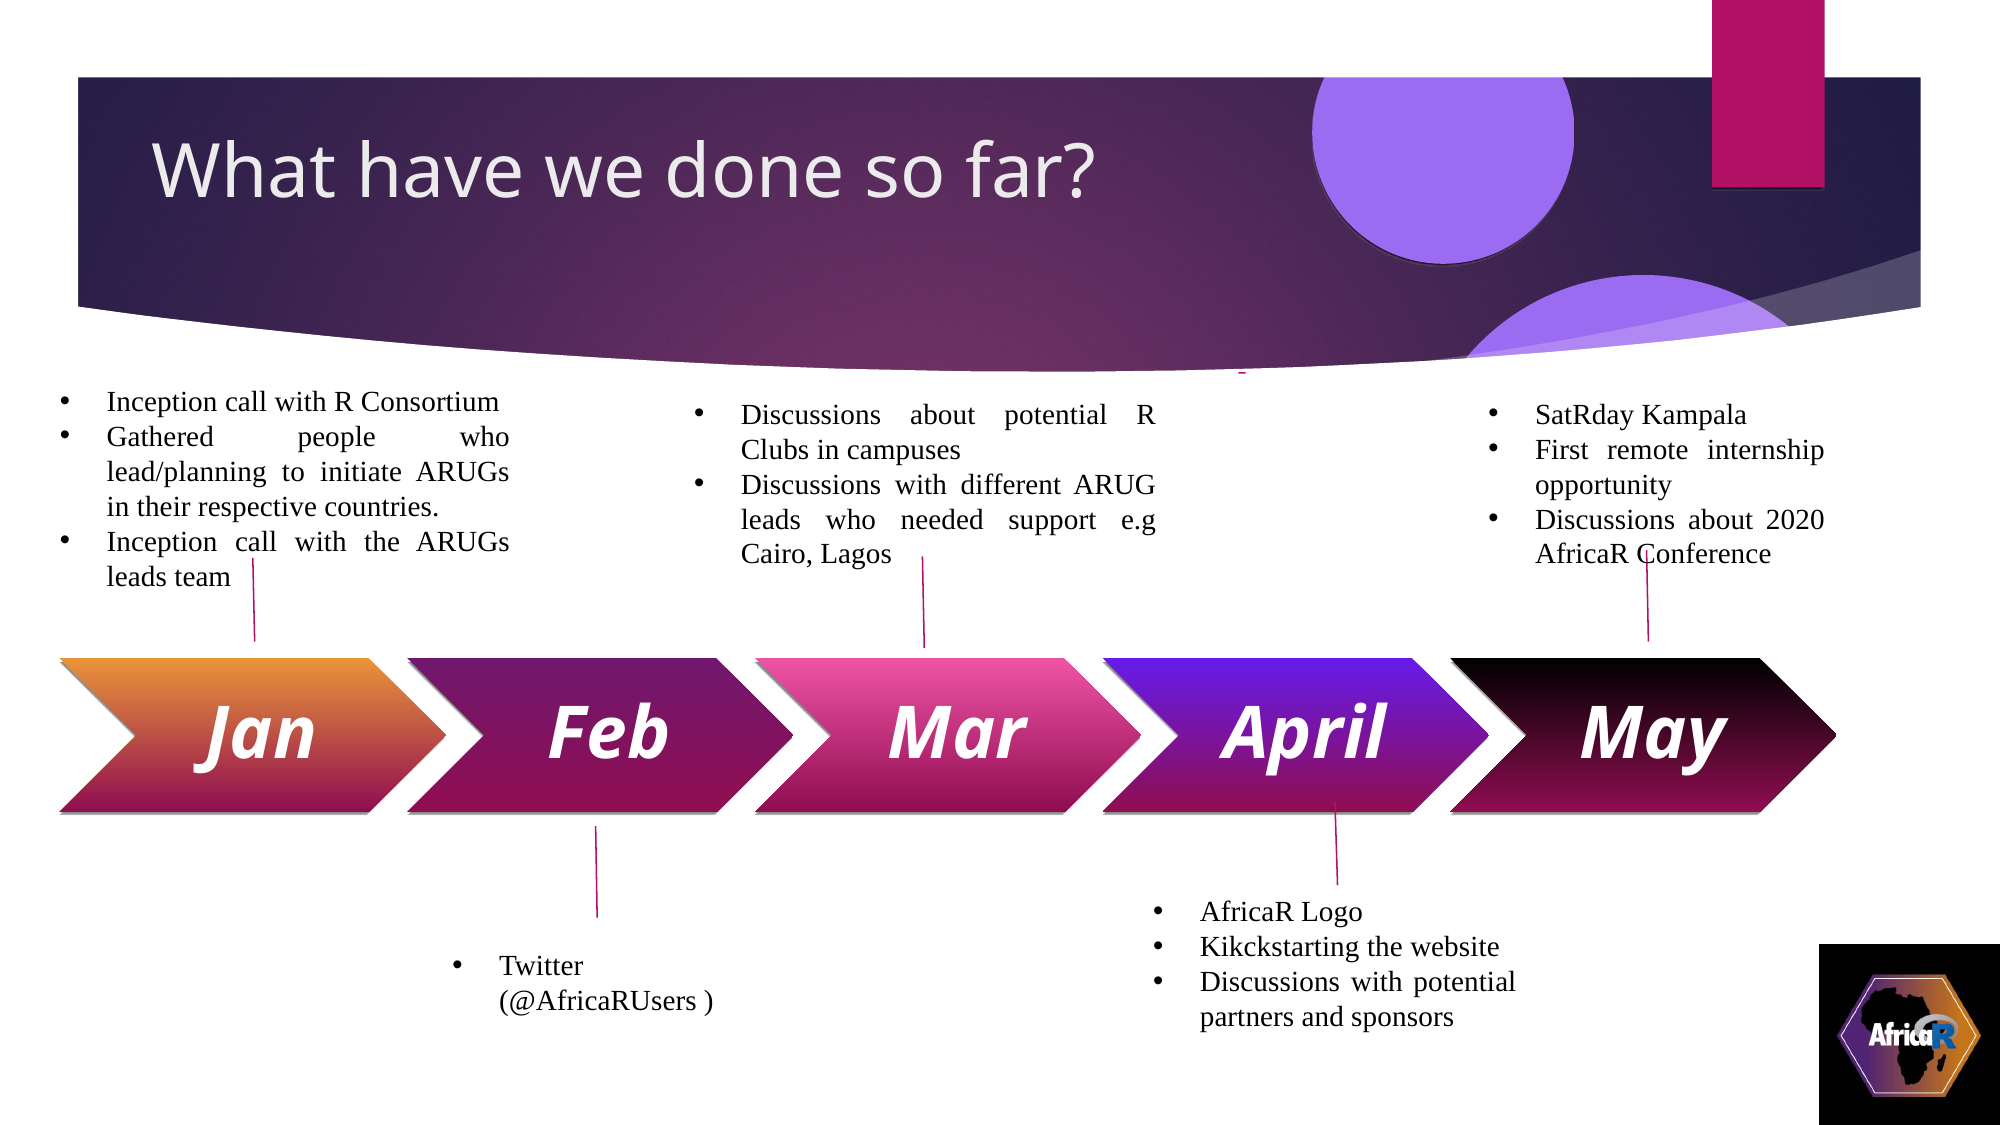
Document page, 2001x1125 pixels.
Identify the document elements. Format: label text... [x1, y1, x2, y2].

picture [1819, 944, 2000, 1125]
text_box Discussions about potential R Clubs in campuses Discussions with different ARUG leads who needed support e.g Cairo, Lagos [679, 387, 1172, 578]
text_box April [1102, 657, 1489, 813]
picture [1564, 78, 1920, 300]
text_box May [1450, 657, 1837, 813]
text_box Inception call with R Consortium Gathered people who lead/planning to initiate ARUGs in their respective countries. Inception call with the ARUGs leads team [45, 375, 525, 600]
text_box Twitter (@AfricaRUsers ) [437, 939, 790, 1024]
text_box AfricaR Logo Kikckstarting the website Discussions with potential partners and sponsors [1138, 885, 1532, 1040]
text_box Jan [59, 657, 446, 813]
text_box Mar [754, 657, 1142, 813]
picture [79, 78, 1533, 371]
text_box Feb [407, 657, 794, 813]
text_box What have we done so far? [137, 124, 1571, 302]
text_box SatRday Kampala First remote internship opportunity Discussions about 2020 AfricaR Conference [1473, 387, 1841, 578]
